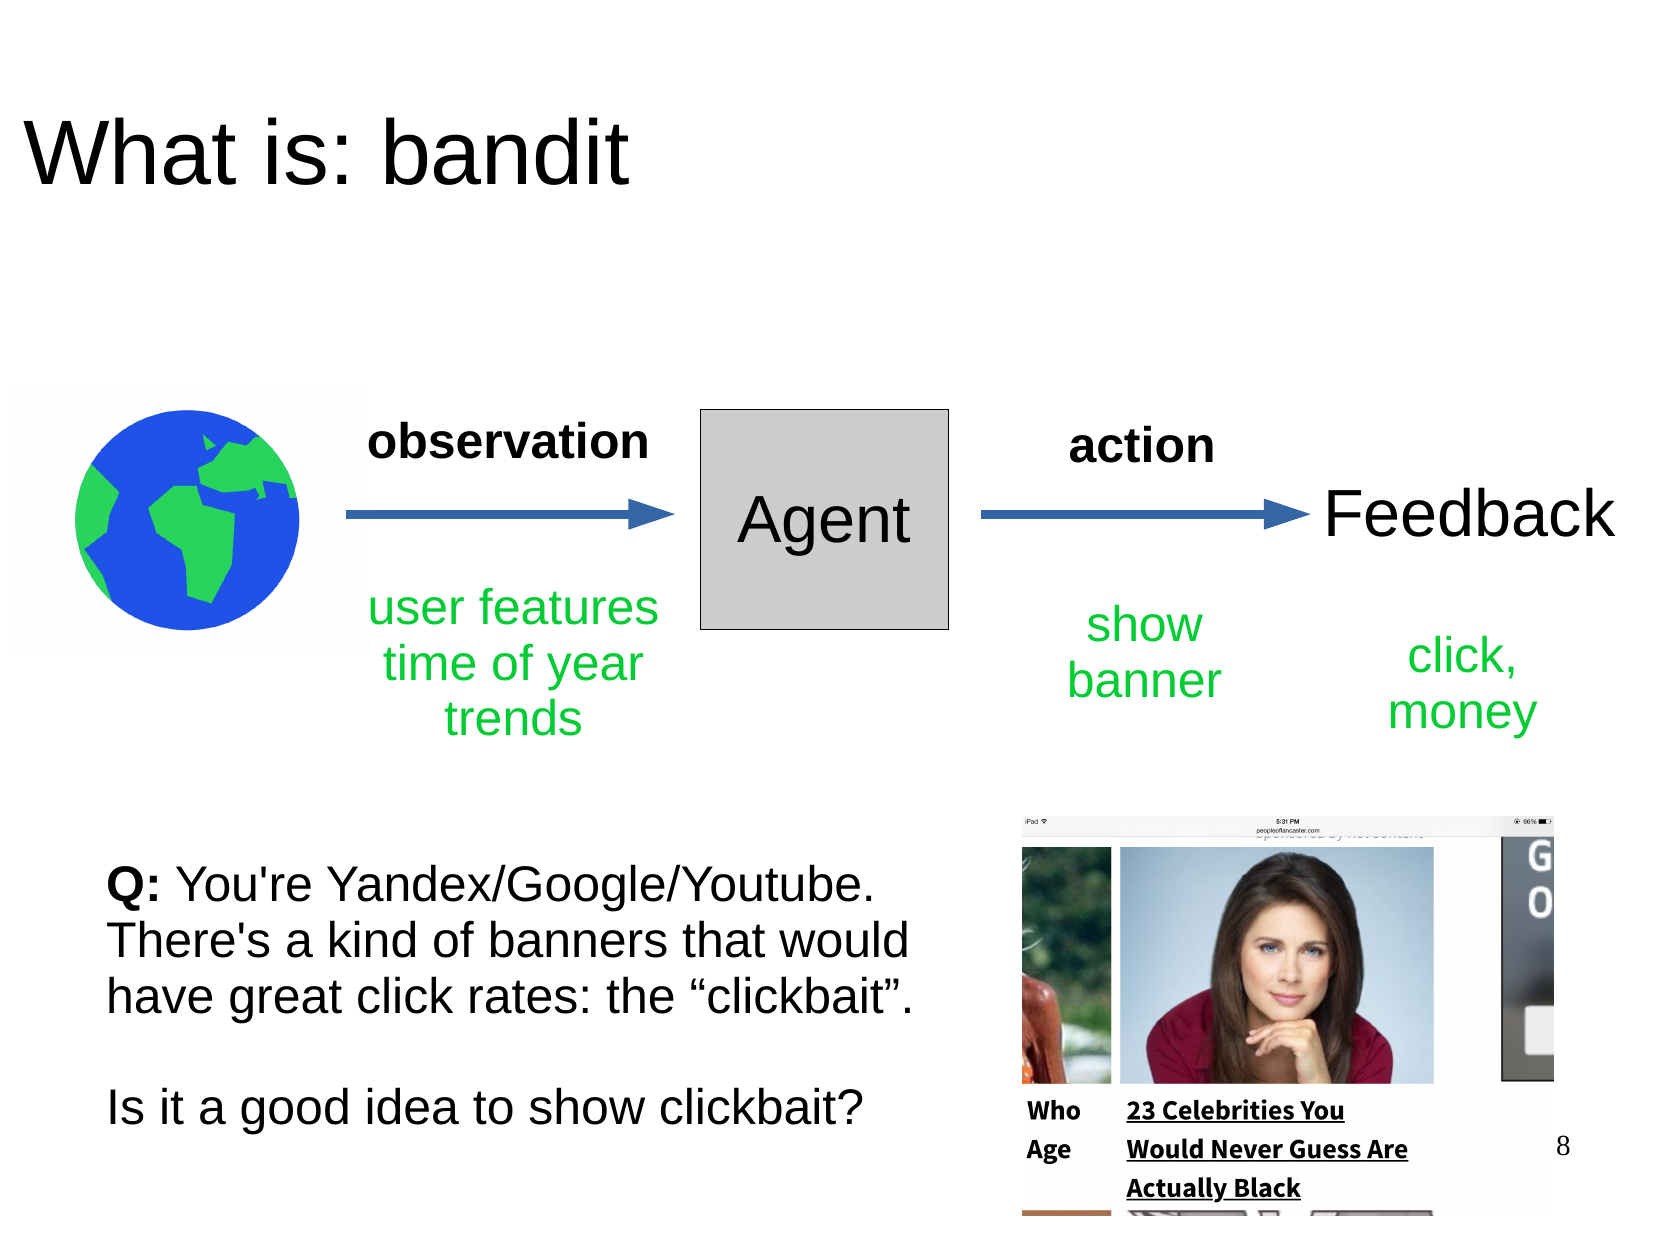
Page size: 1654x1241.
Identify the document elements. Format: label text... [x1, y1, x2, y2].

text_box user features time of year trends [338, 571, 689, 756]
text_box action [1053, 409, 1231, 481]
list [36, 781, 1336, 1241]
text_box observation [352, 406, 666, 478]
text_box Feedback [1259, 468, 1654, 559]
title What is: bandit [23, 49, 1512, 257]
text_box Agent [700, 409, 949, 630]
picture [1022, 816, 1554, 1216]
text_box click, money [1310, 619, 1615, 748]
text_box show banner [976, 589, 1327, 717]
picture [4, 385, 370, 655]
